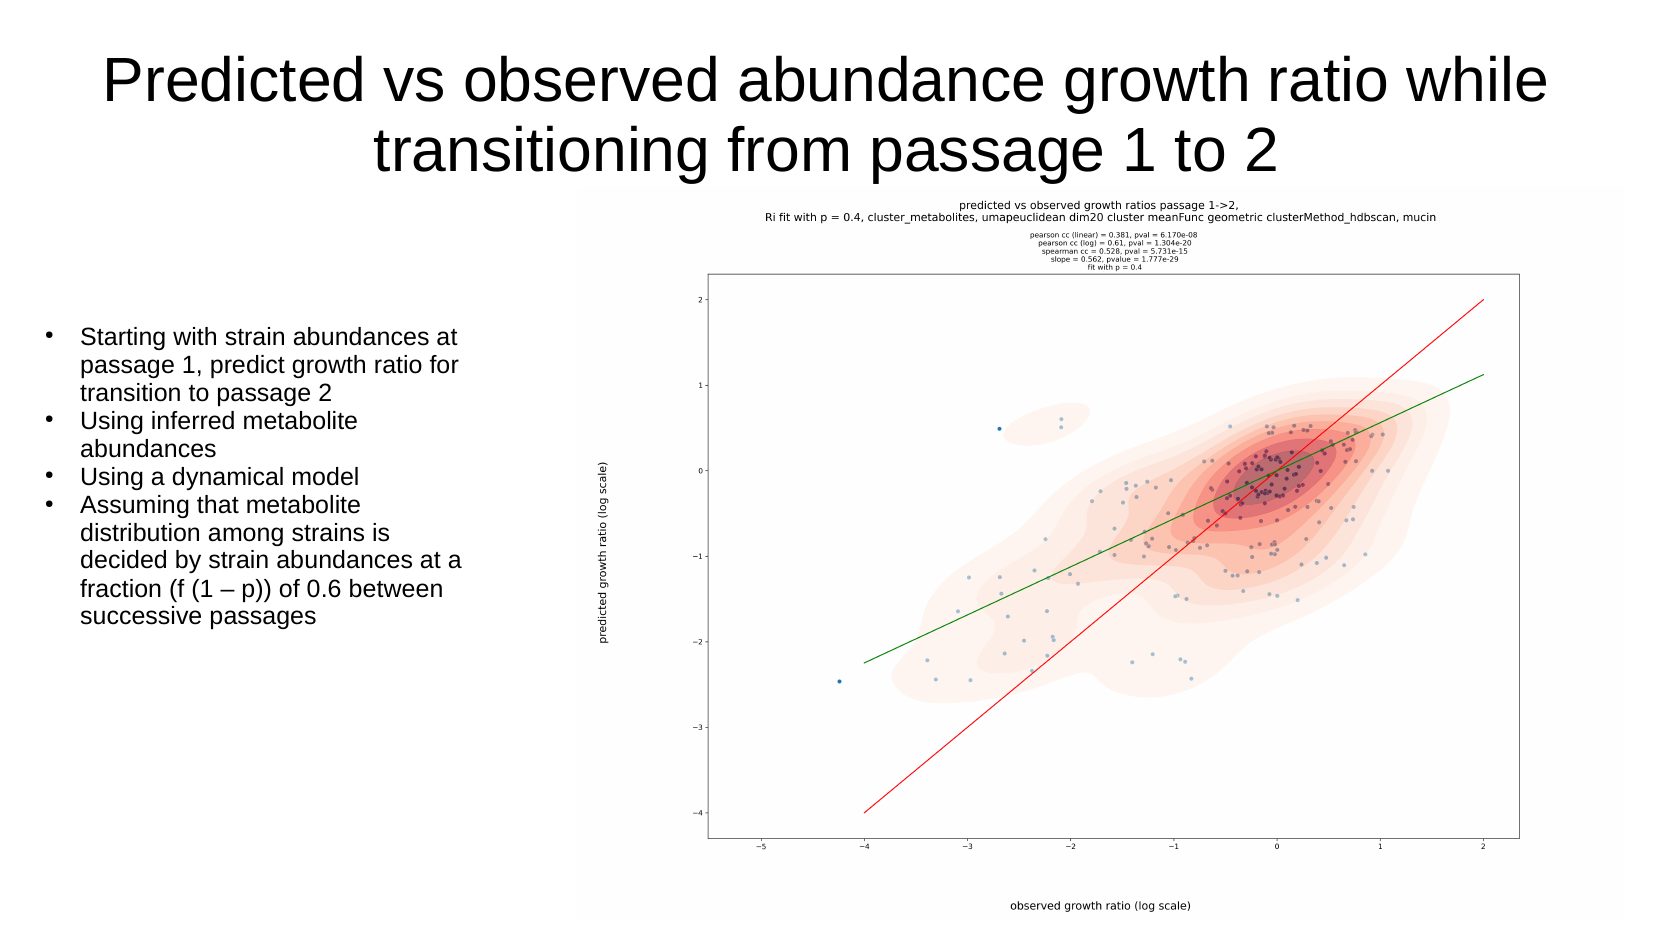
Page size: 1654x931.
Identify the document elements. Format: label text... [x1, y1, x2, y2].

title Predicted vs observed abundance growth ratio while transitioning from passage 1 to 2 [82, 37, 1571, 193]
text_box Starting with strain abundances at passage 1, predict growth ratio for transition to passage 2 Using inferred metabolite abundances Using a dynamical model Assuming that metabolite distribution among strains is decided by strain abundances at a fraction (f (1 – p)) of 0.6 between successive passages [30, 315, 491, 661]
picture [577, 186, 1624, 919]
